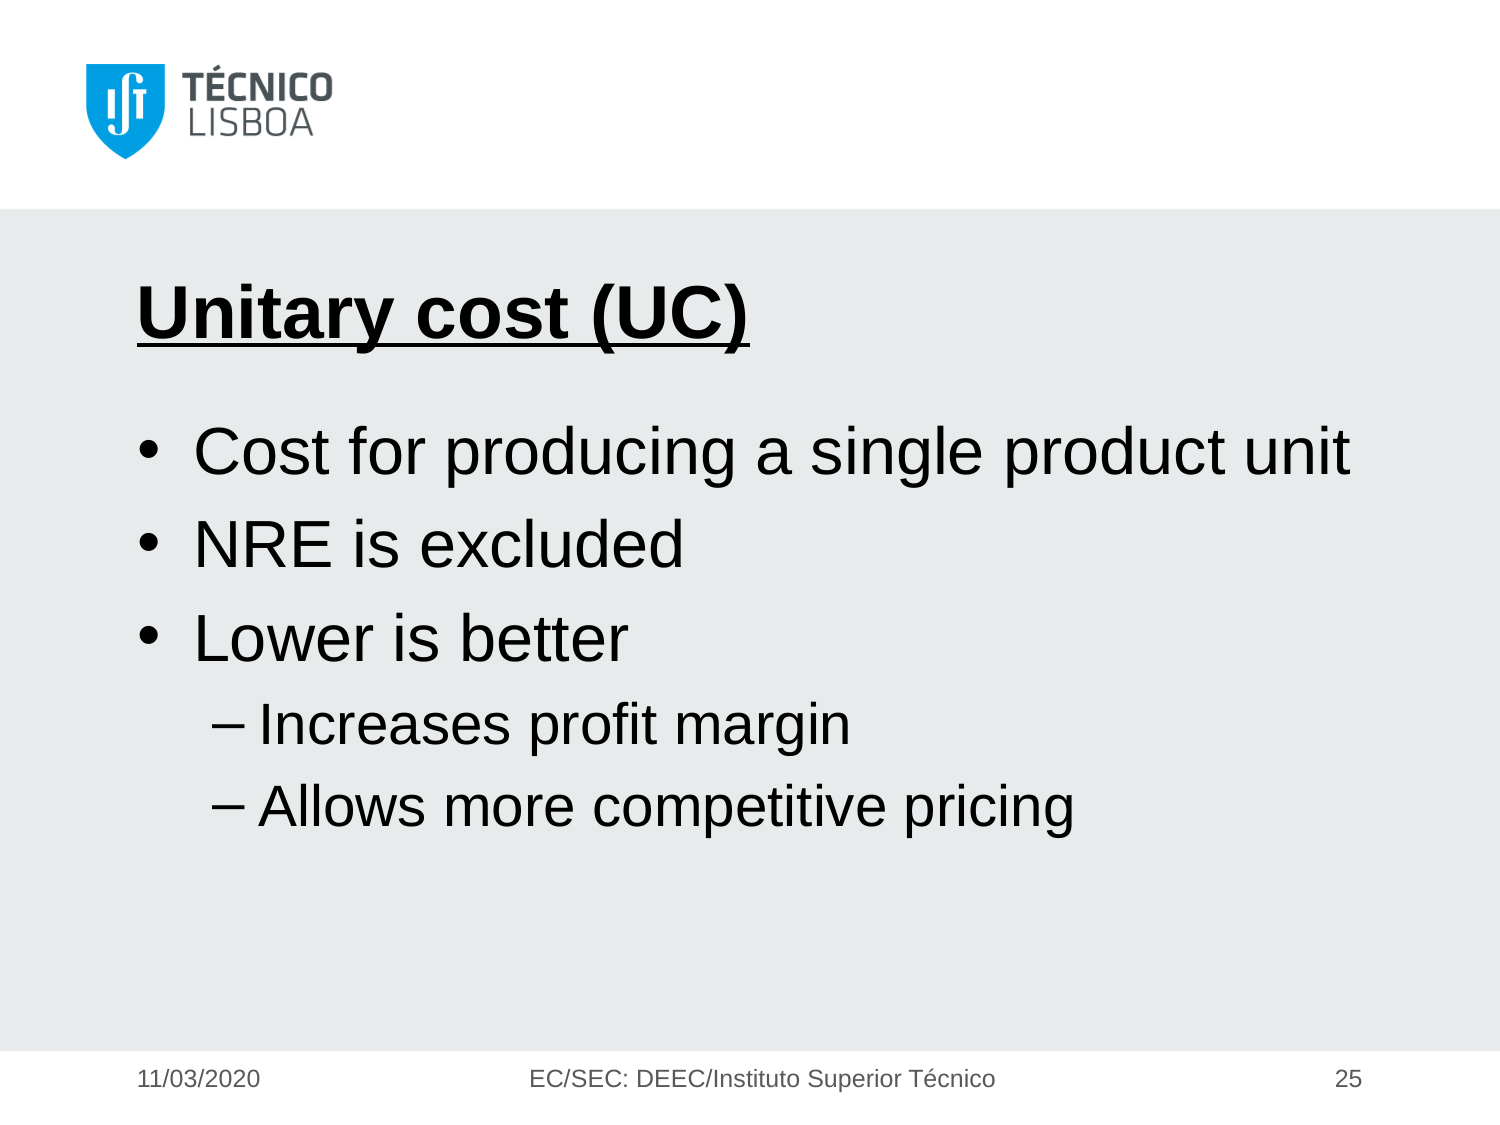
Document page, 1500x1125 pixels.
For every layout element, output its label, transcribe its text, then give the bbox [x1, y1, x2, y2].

slide_number <number> [1077, 1052, 1378, 1103]
picture [0, 0, 1500, 1125]
footer EC/SEC: DEEC/Instituto Superior Técnico [512, 1052, 1021, 1103]
list Cost for producing a single product unit NRE is excluded Lower is better Increases profit margin Allows more competitive pricing [121, 400, 1378, 1005]
title Unitary cost (UC) [121, 237, 1378, 381]
slide_number 11/03/2020 [121, 1052, 425, 1103]
